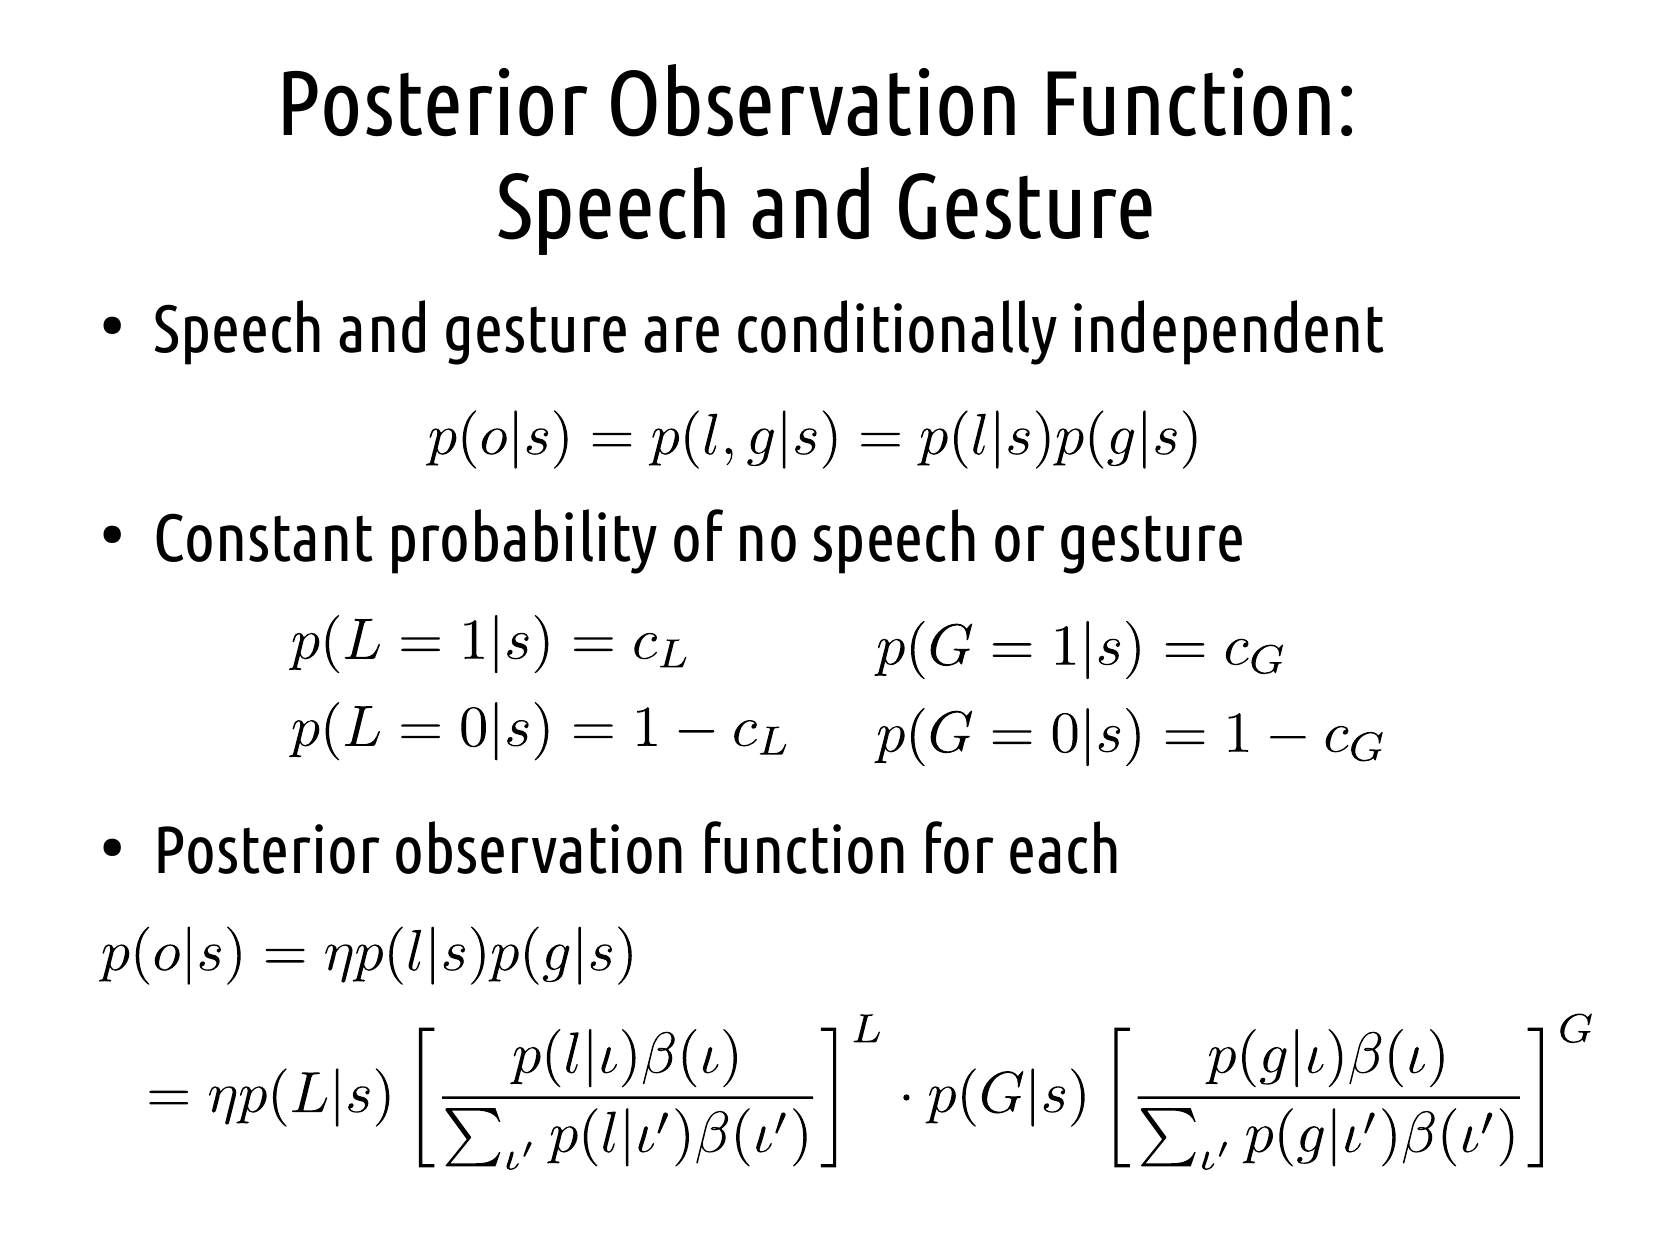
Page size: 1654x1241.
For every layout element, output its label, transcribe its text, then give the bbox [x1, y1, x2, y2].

text_box [874, 620, 1385, 767]
list Speech and gesture are conditionally independent Constant probability of no speech or gesture Posterior observation function for each [82, 290, 1571, 1010]
title Posterior Observation Function: Speech and Gesture [82, 49, 1571, 257]
text_box [425, 410, 1203, 469]
text_box [98, 926, 1594, 1170]
text_box [288, 615, 789, 761]
